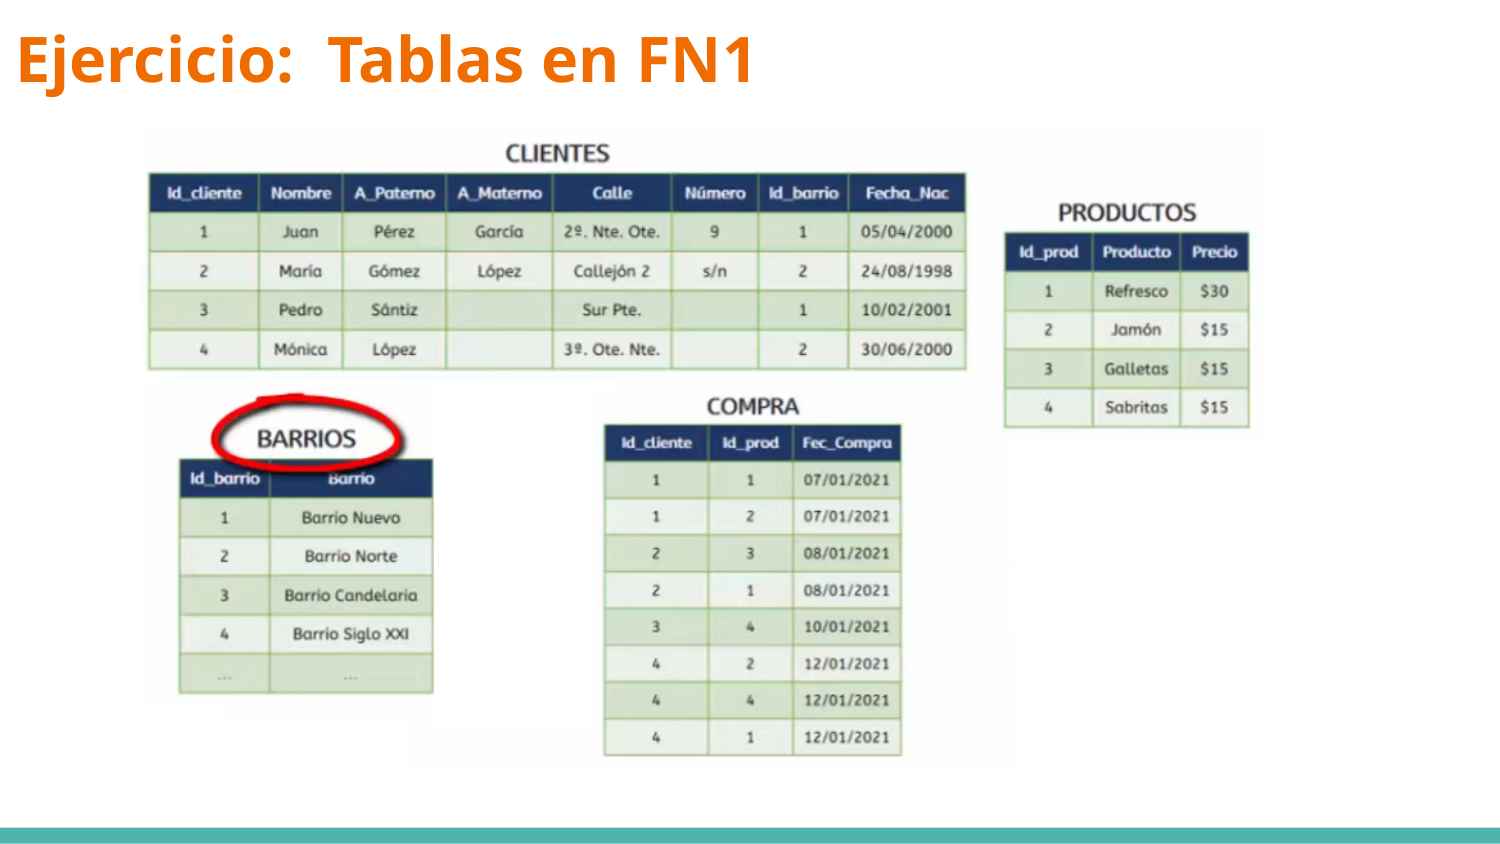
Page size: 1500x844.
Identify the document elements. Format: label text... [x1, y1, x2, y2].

picture [141, 129, 1264, 768]
title Ejercicio: Tablas en FN1 [0, 0, 1398, 116]
